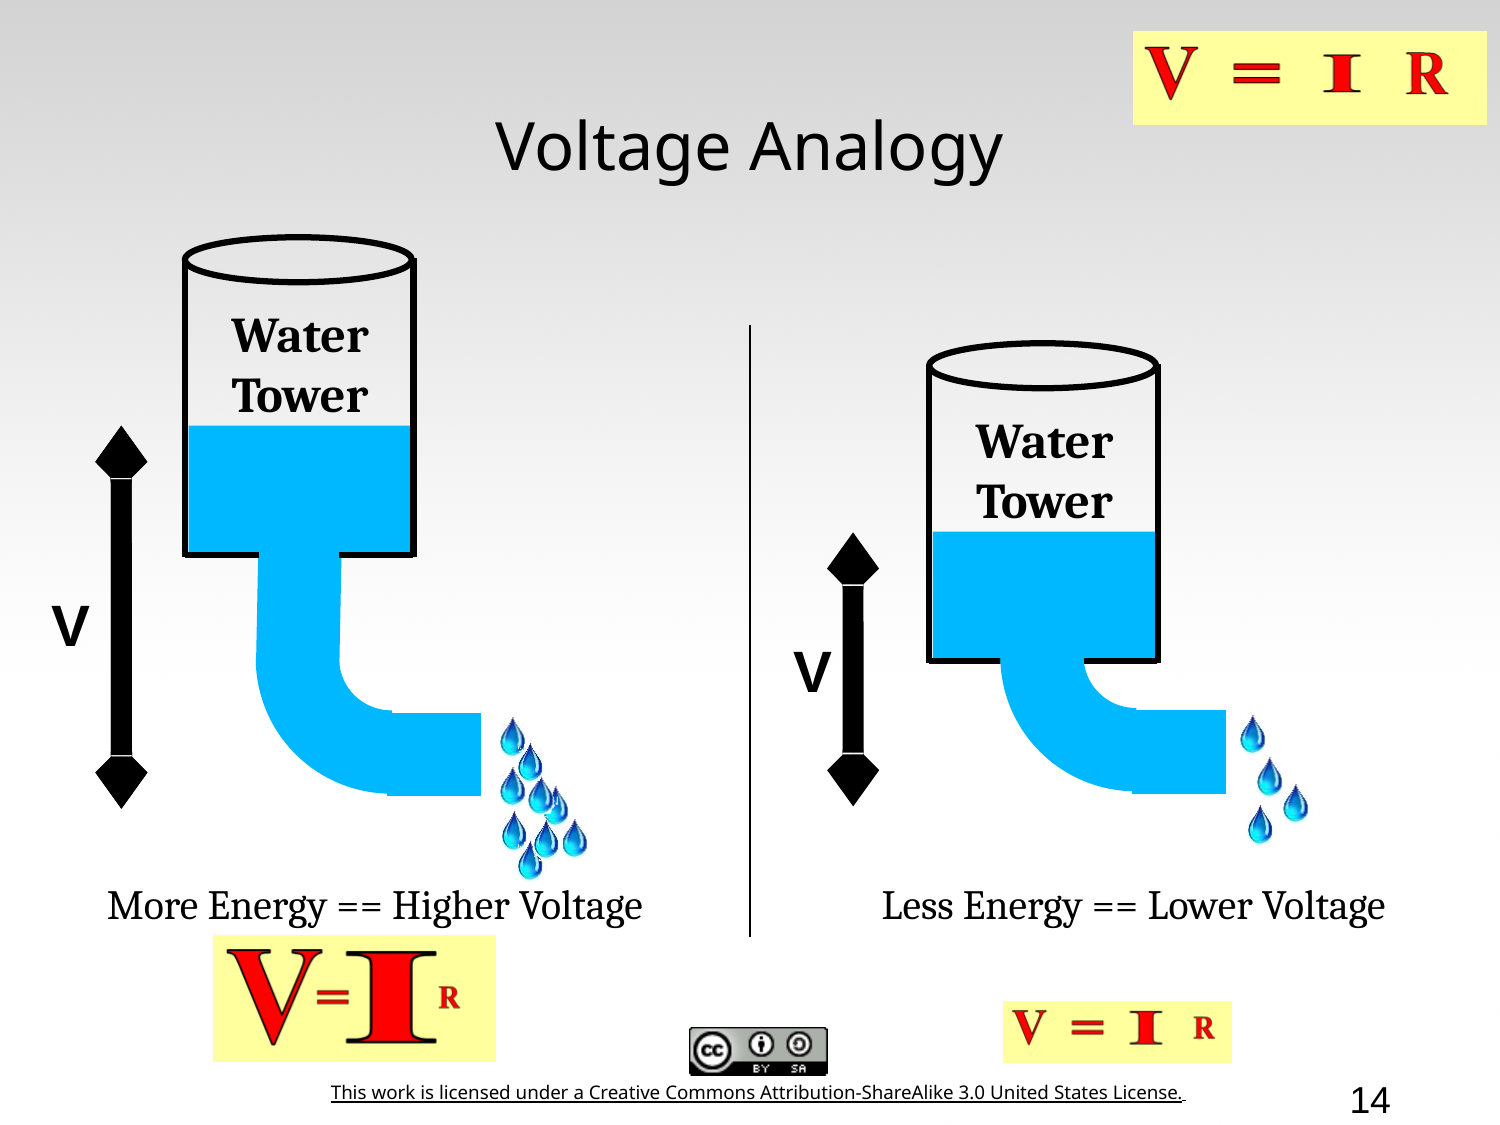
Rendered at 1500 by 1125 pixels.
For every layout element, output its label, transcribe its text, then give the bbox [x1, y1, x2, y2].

text_box V [752, 626, 874, 712]
text_box Water Tower [188, 294, 410, 425]
text_box [932, 531, 1155, 658]
text_box More Energy == Higher Voltage [0, 870, 749, 935]
text_box [188, 425, 410, 556]
title Voltage Analogy [112, 49, 1388, 238]
text_box V [10, 581, 132, 667]
text_box Less Energy == Lower Voltage [758, 870, 1500, 935]
text_box Water Tower [932, 400, 1155, 531]
picture [0, 0, 1500, 1125]
